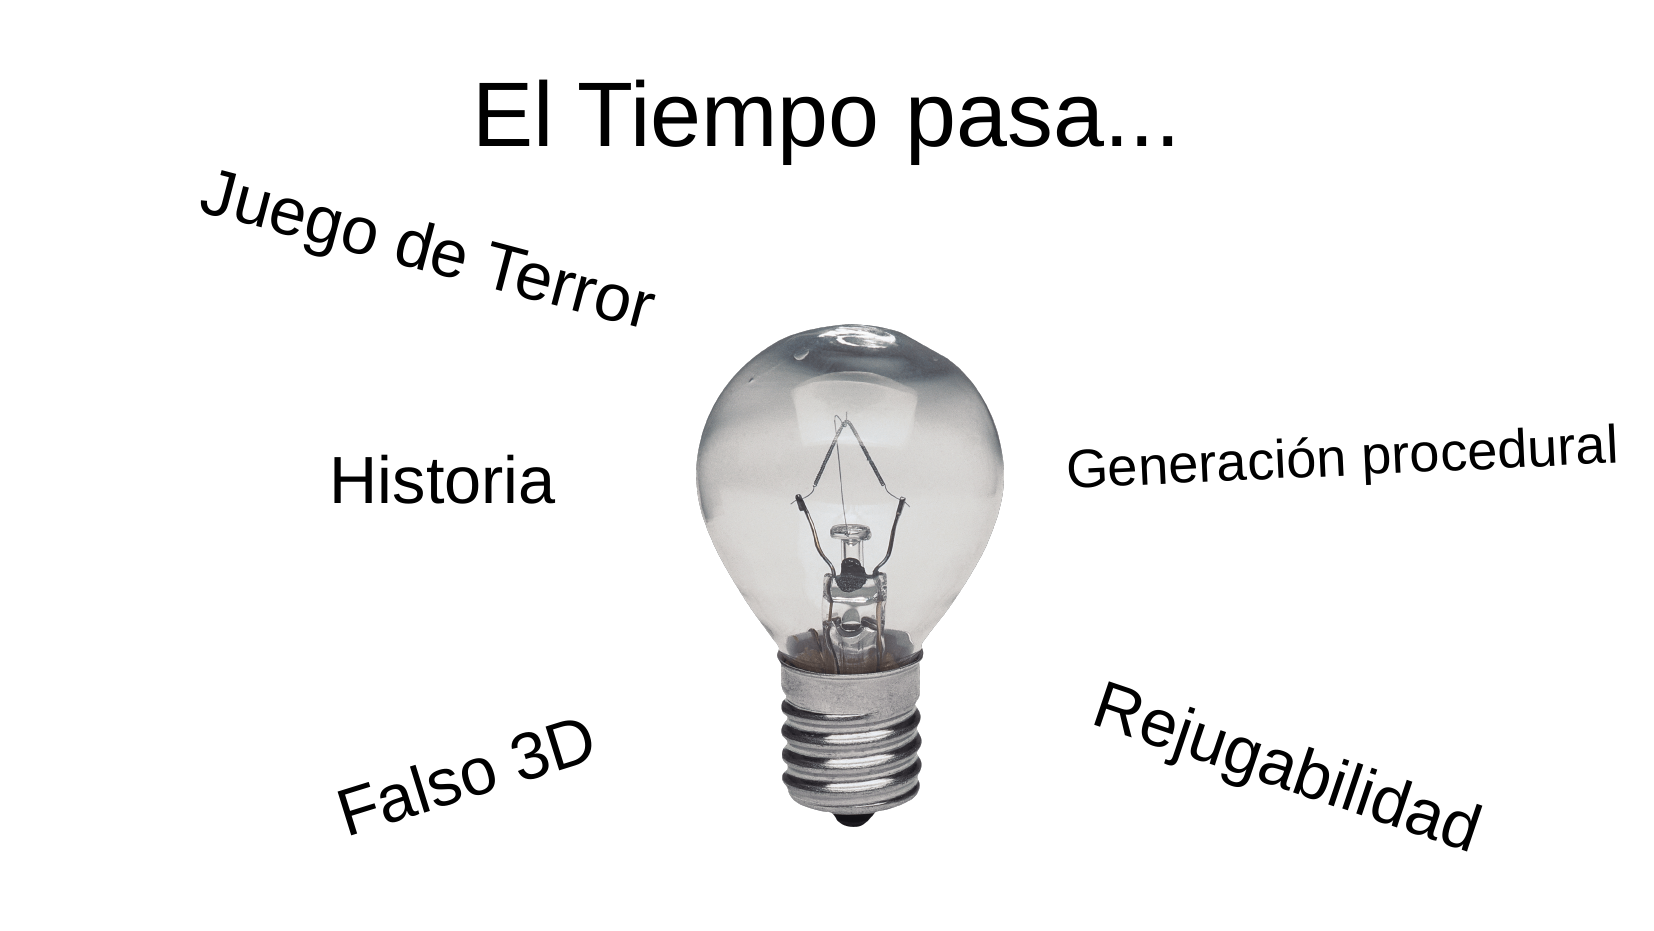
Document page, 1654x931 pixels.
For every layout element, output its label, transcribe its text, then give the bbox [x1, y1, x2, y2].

text_box Rejugabilidad [1033, 649, 1542, 890]
picture [696, 324, 1004, 827]
text_box Juego de Terror [58, 118, 796, 374]
text_box Generación procedural [1004, 411, 1654, 531]
text_box Historia [265, 442, 621, 525]
text_box Falso 3D [258, 678, 680, 886]
title El Tiempo pasa... [82, 37, 1571, 193]
